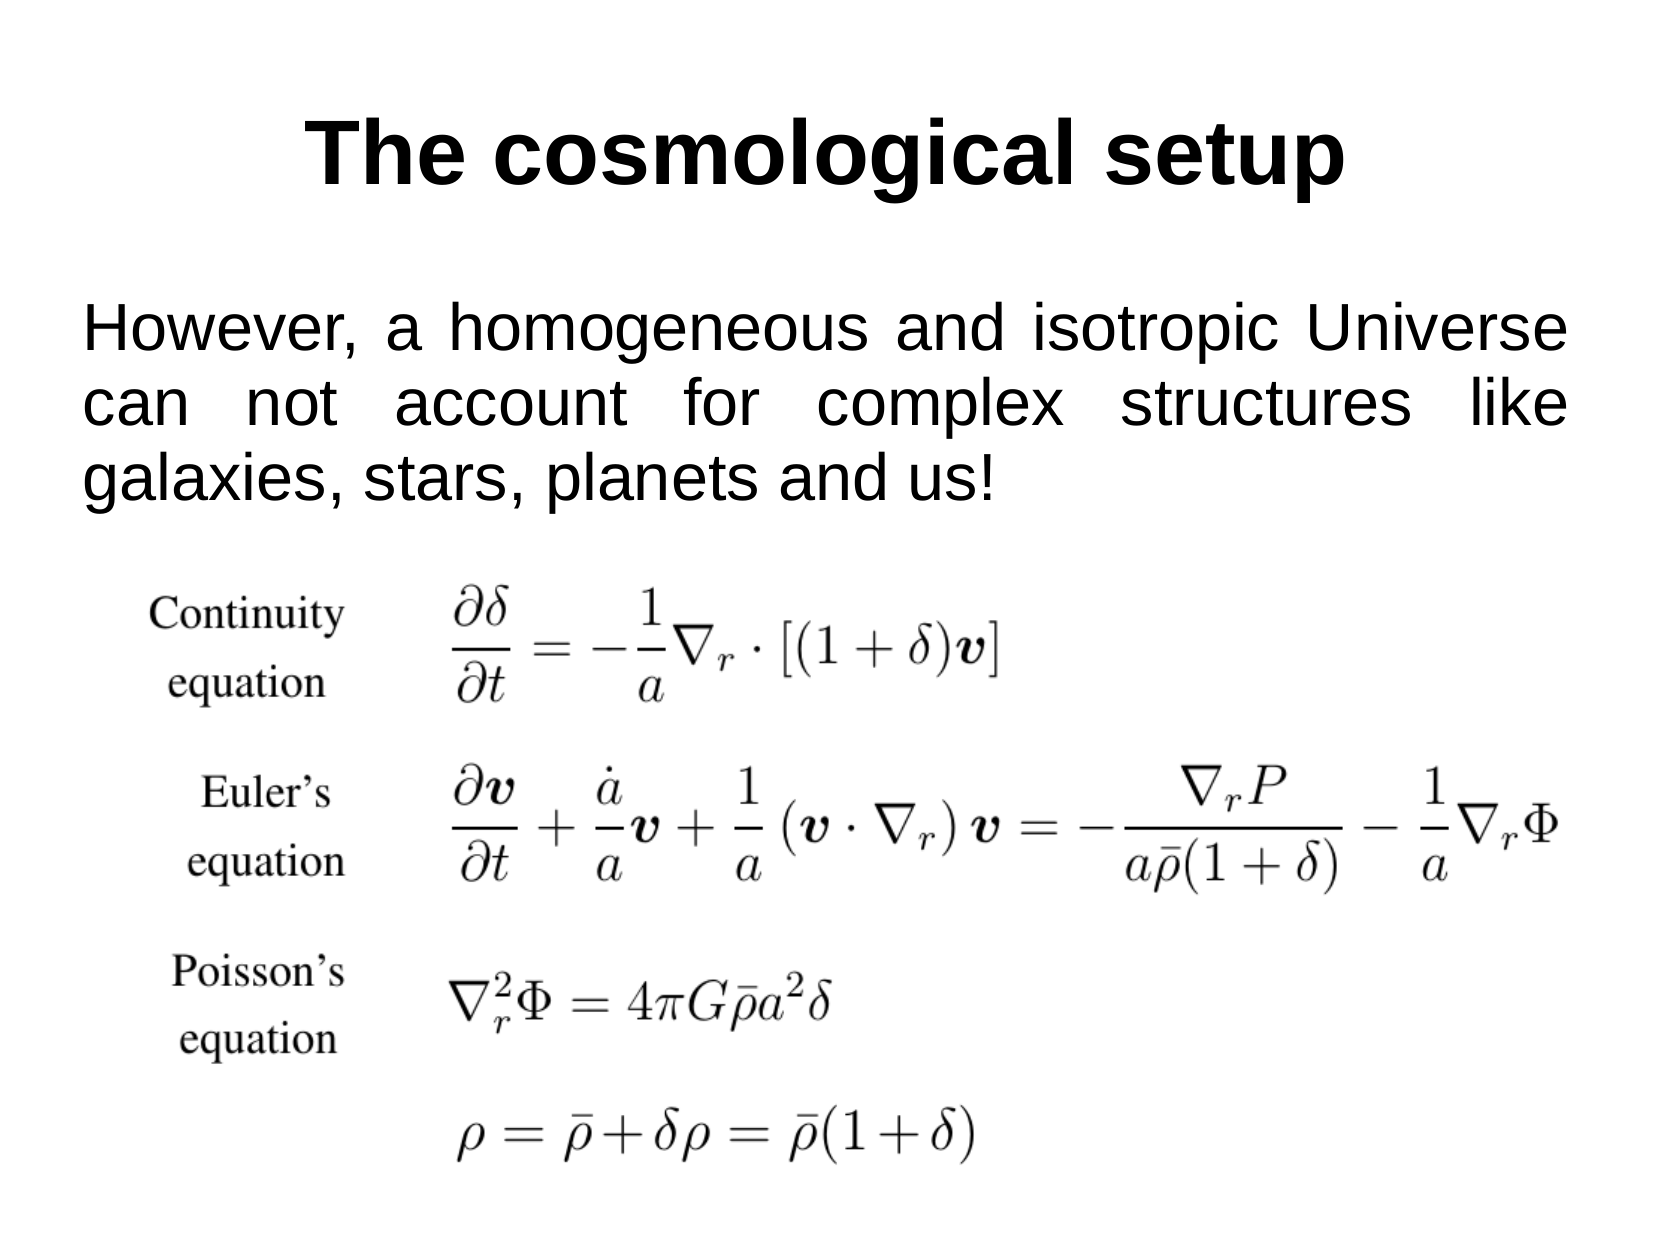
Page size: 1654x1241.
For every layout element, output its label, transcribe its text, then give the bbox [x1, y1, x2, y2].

picture [122, 564, 1579, 1090]
list However, a homogeneous and isotropic Universe can not account for complex structures like galaxies, stars, planets and us! [82, 290, 1571, 1010]
picture [448, 1097, 985, 1175]
title The cosmological setup [82, 49, 1571, 257]
